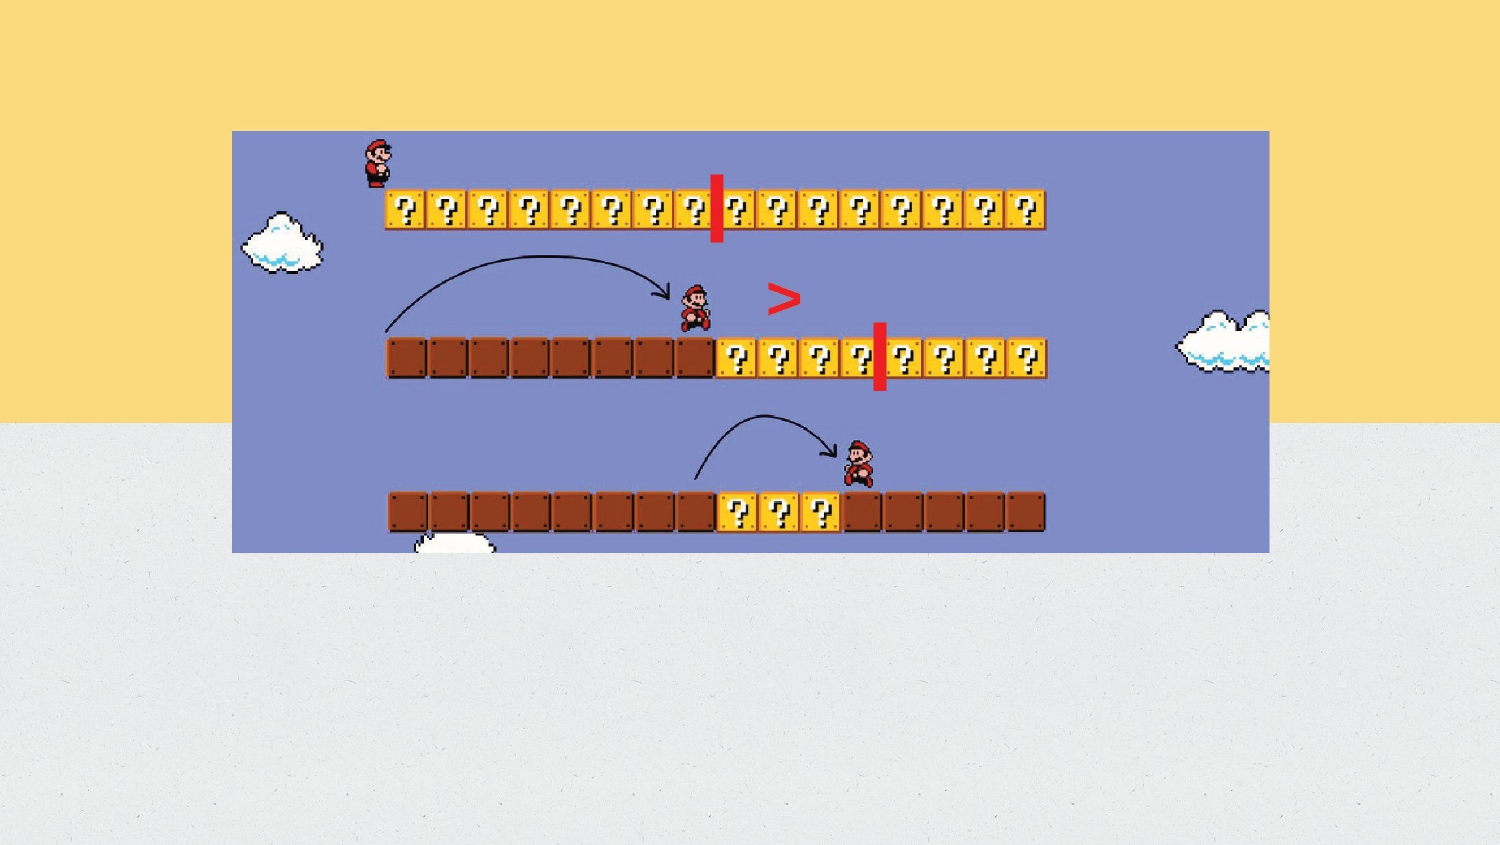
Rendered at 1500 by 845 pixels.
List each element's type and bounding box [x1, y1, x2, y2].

text_box [0, 0, 1500, 844]
